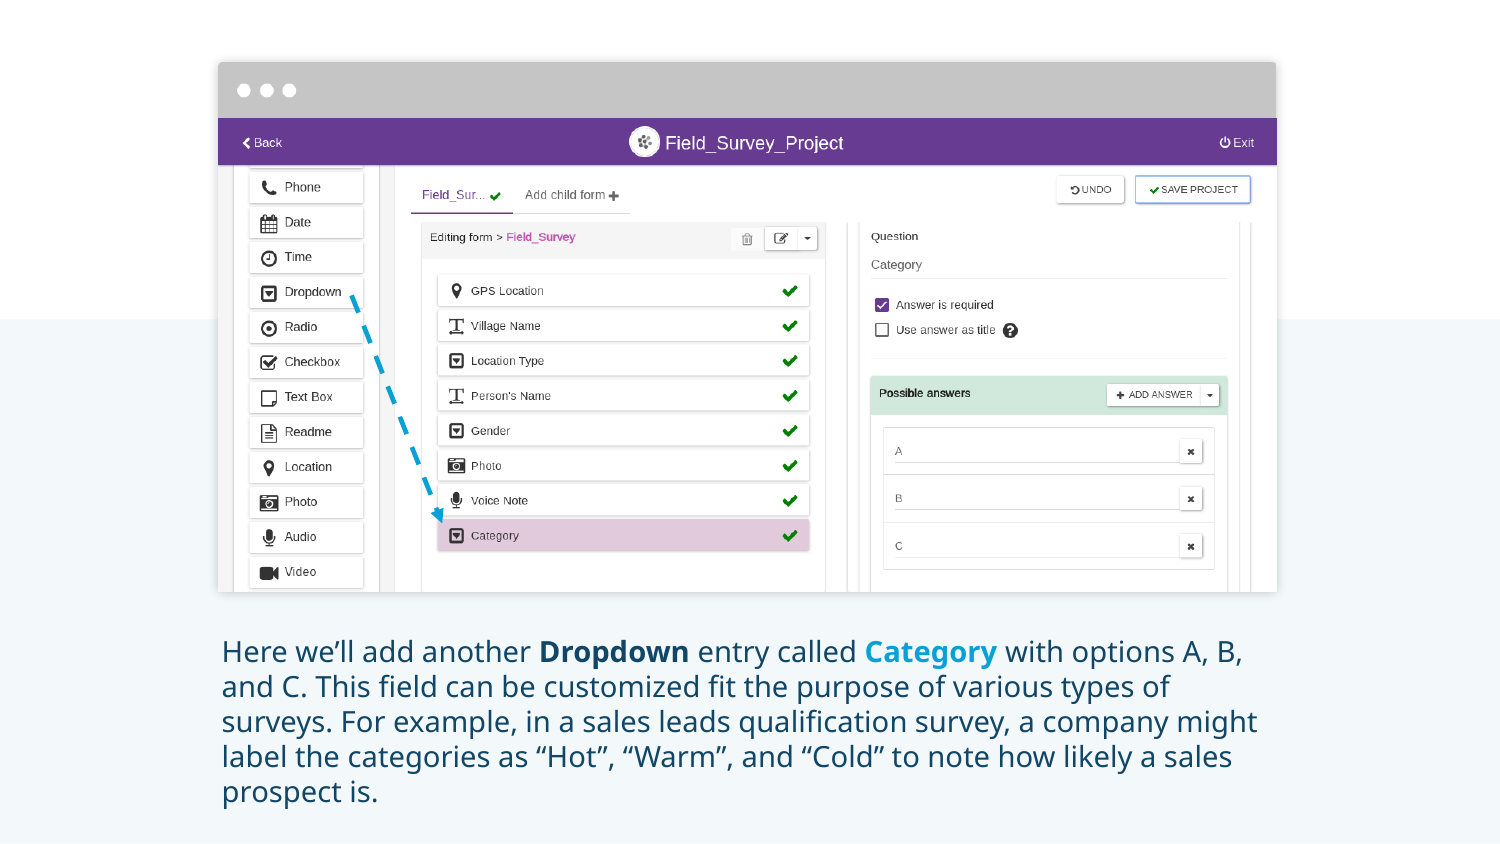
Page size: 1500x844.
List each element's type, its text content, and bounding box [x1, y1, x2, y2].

text_box [0, 319, 1500, 844]
text_box Here we’ll add another Dropdown entry called Category with options A, B, and C. This field can be customized fit the purpose of various types of surveys. For example, in a sales leads qualification survey, a company might label the categories as “Hot”, “Warm”, and “Cold” to note how likely a sales prospect is. [206, 618, 1277, 825]
picture [124, 0, 1376, 680]
